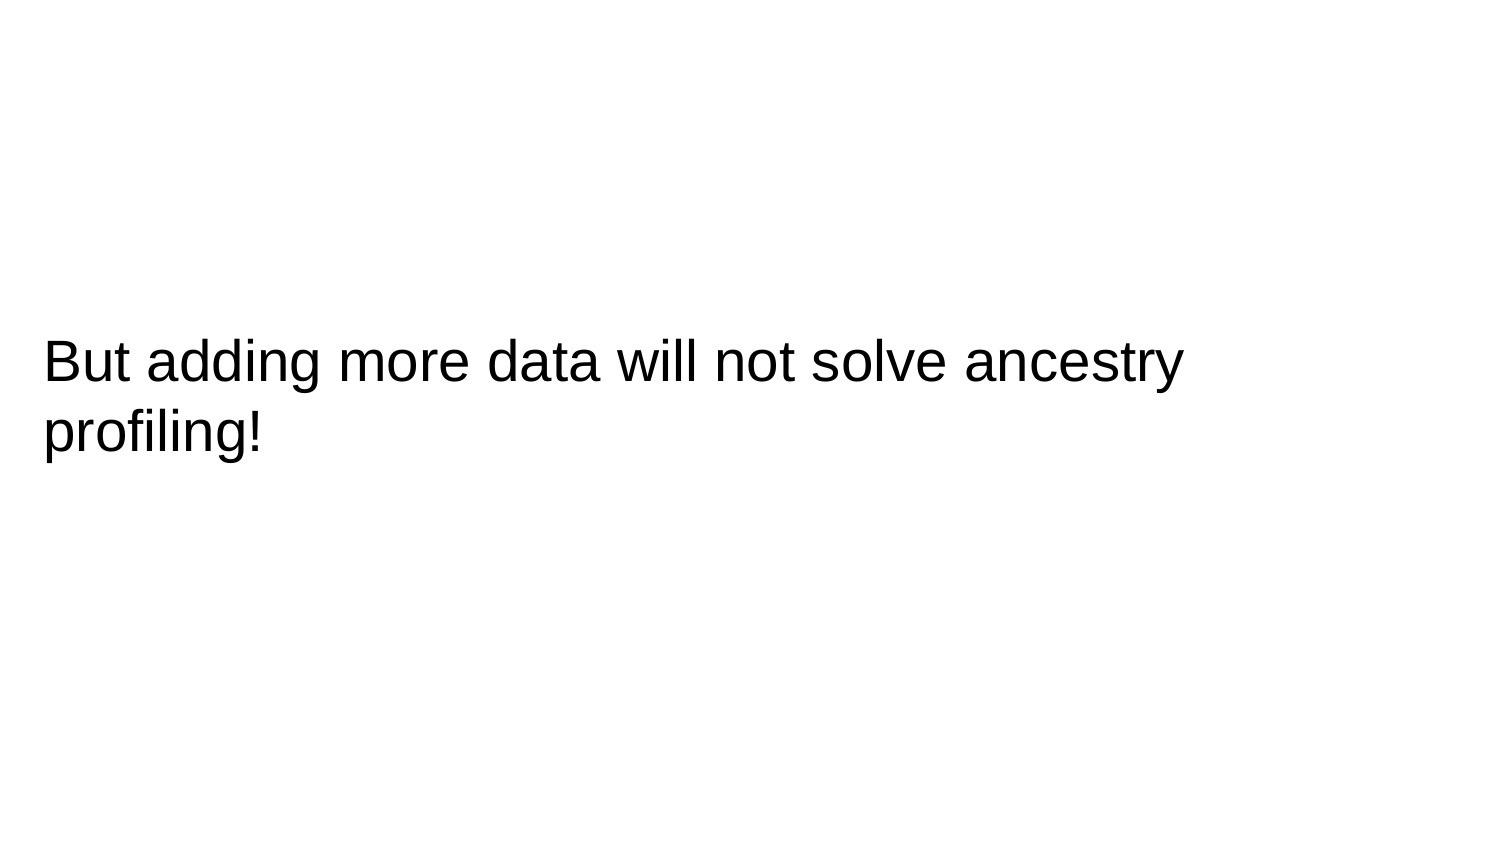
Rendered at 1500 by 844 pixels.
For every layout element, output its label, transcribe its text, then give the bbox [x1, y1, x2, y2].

title But adding more data will not solve ancestry profiling! [28, 308, 1427, 403]
